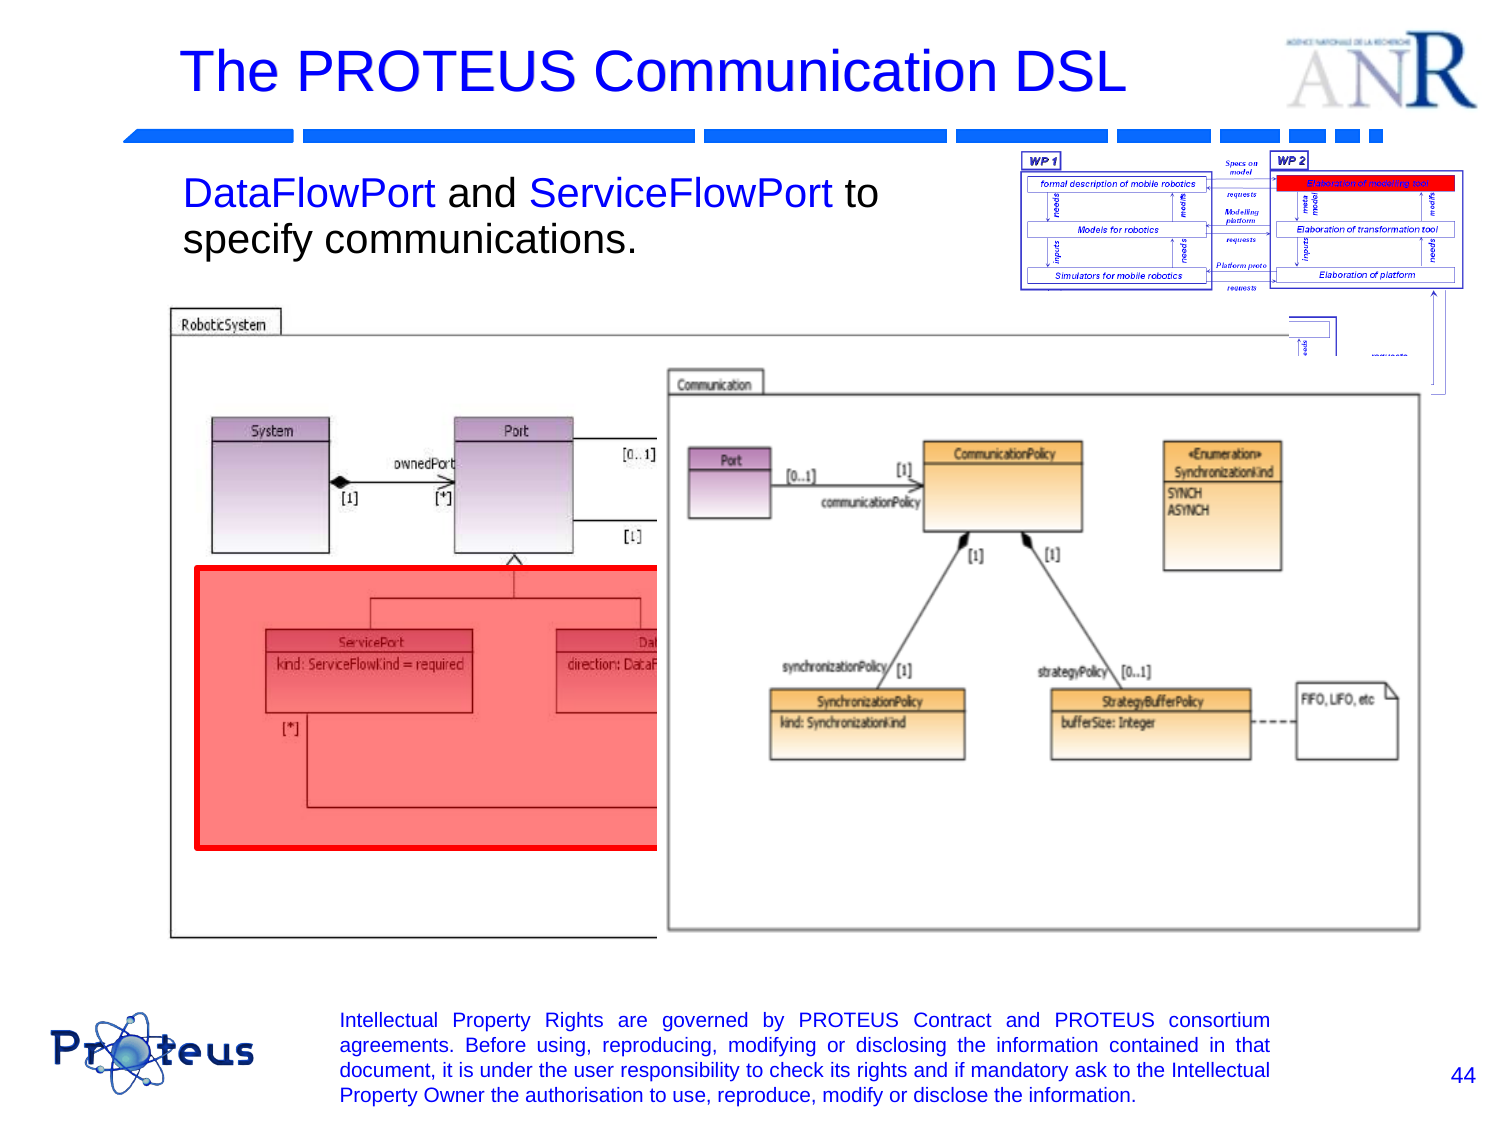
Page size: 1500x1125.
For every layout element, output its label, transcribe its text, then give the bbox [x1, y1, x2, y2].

picture [1281, 27, 1484, 115]
picture [151, 150, 1464, 947]
picture [35, 1003, 272, 1101]
title The PROTEUS Communication DSL [23, 11, 1264, 130]
text_box DataFlowPort and ServiceFlowPort to specify communications. [154, 169, 926, 264]
text_box [197, 567, 657, 849]
